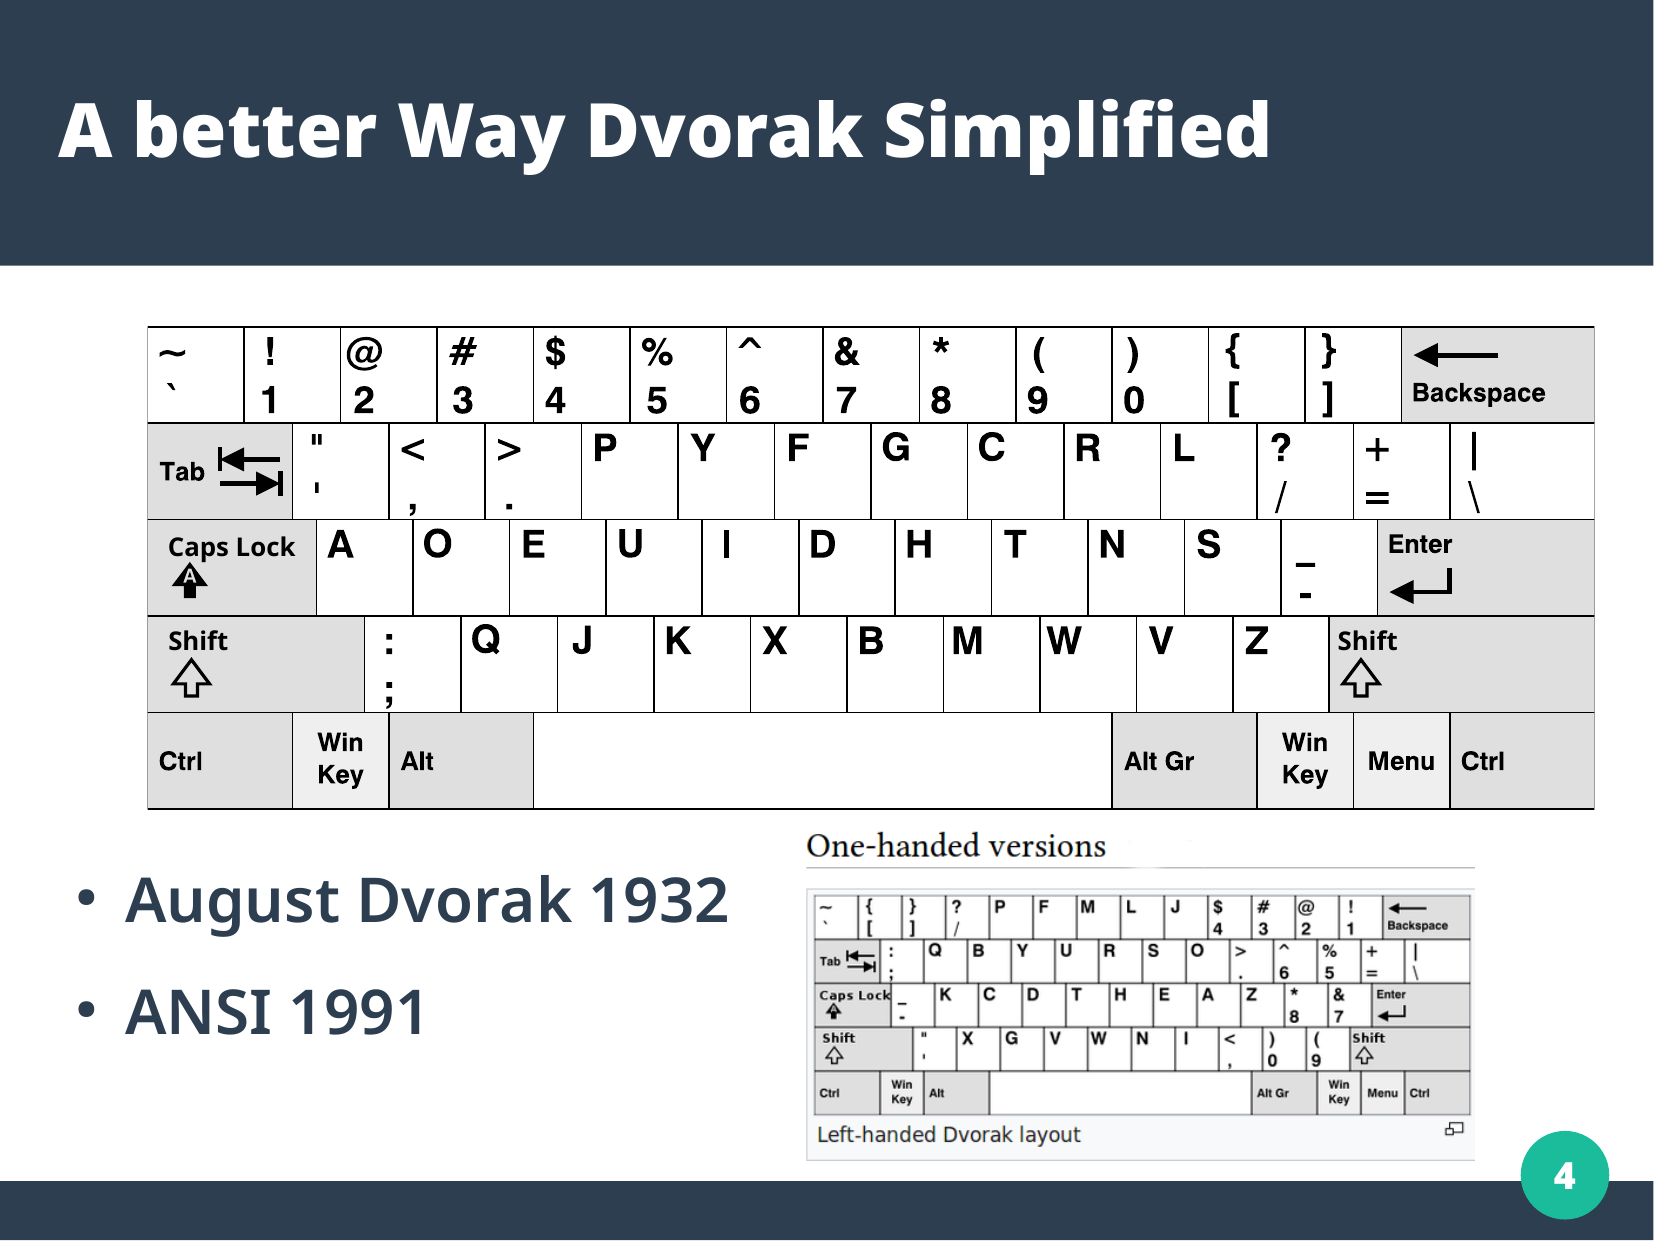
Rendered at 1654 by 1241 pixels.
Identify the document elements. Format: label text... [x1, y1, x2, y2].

title A better Way Dvorak Simplified [59, 49, 1595, 207]
picture [797, 826, 1475, 1161]
list August Dvorak 1932 ANSI 1991 [59, 856, 739, 1063]
picture [147, 326, 1595, 810]
